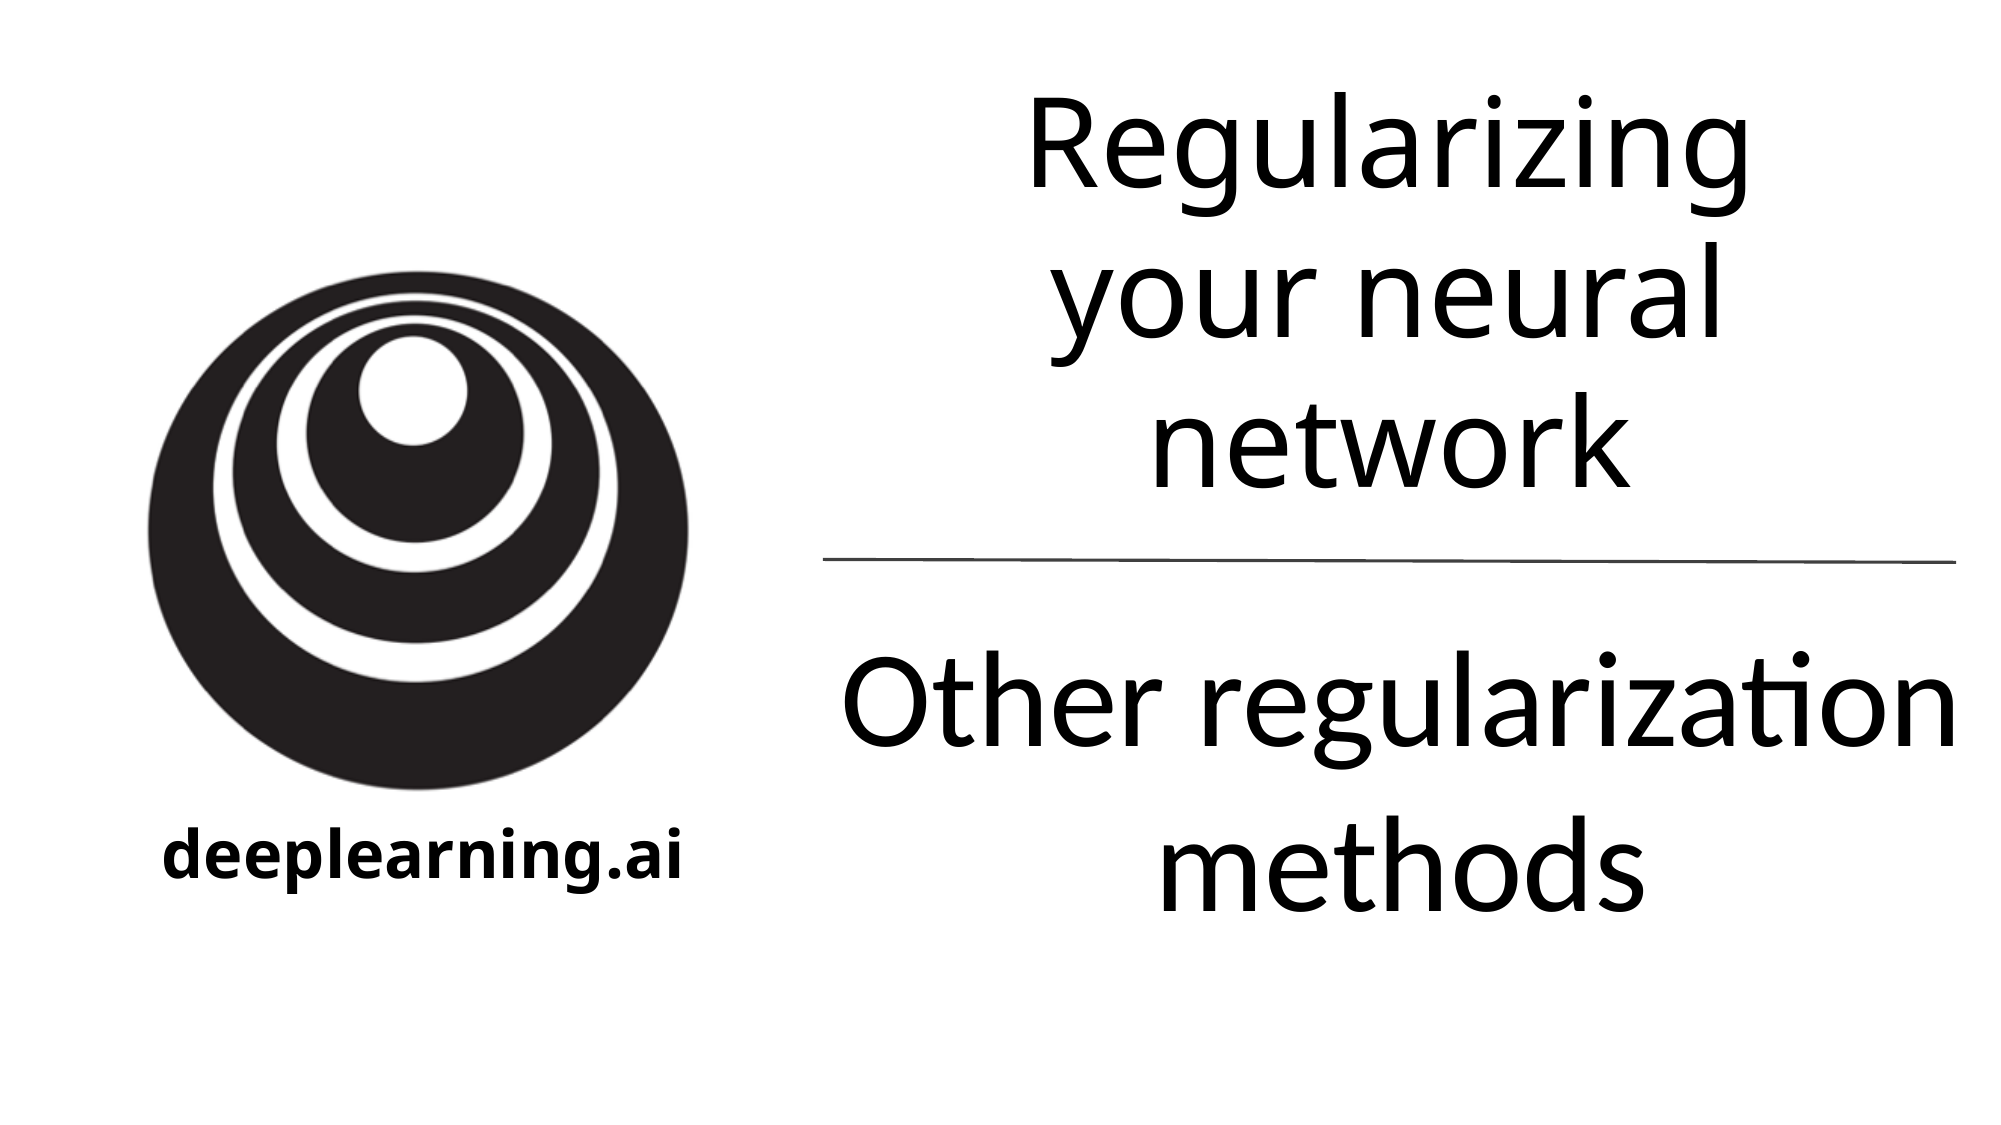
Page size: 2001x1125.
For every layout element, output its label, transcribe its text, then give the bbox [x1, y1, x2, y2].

title Regularizing your neural network [929, 203, 1850, 521]
text_box Other regularization methods [809, 601, 1995, 946]
picture [108, 234, 739, 768]
text_box deeplearning.ai [56, 768, 790, 901]
